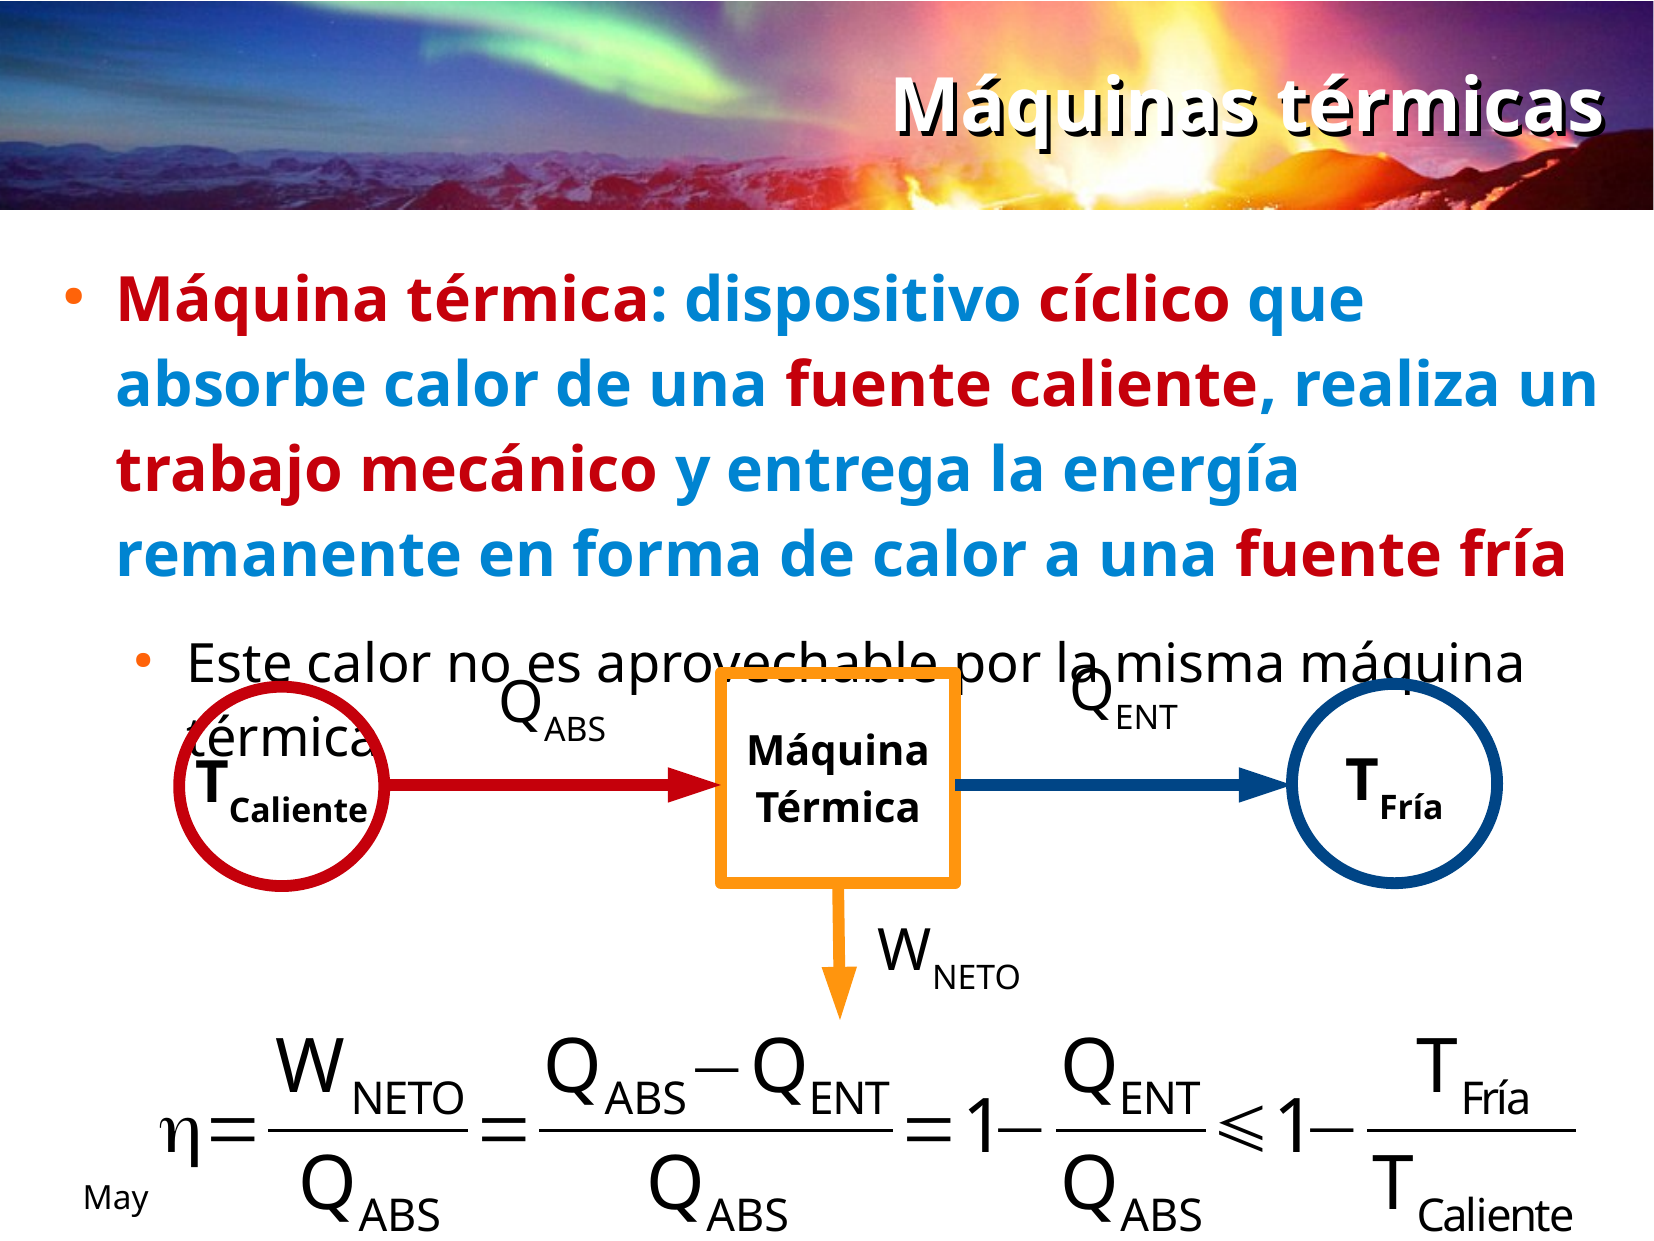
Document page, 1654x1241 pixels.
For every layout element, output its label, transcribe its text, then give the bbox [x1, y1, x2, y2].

title Máquinas térmicas [45, 15, 1606, 191]
picture [0, 1, 1654, 210]
text_box TCaliente [179, 686, 385, 887]
chart [150, 1020, 1587, 1241]
list Máquina térmica: dispositivo cíclico que absorbe calor de una fuente caliente, realiza un trabajo mecánico y entrega la energía remanente en forma de calor a una fuente fría Este calor no es aprovechable por la misma máquina térmica [45, 255, 1606, 1156]
text_box Máquina Térmica [720, 672, 956, 884]
text_box WNETO [805, 900, 1094, 1020]
text_box TFría [1292, 683, 1498, 884]
